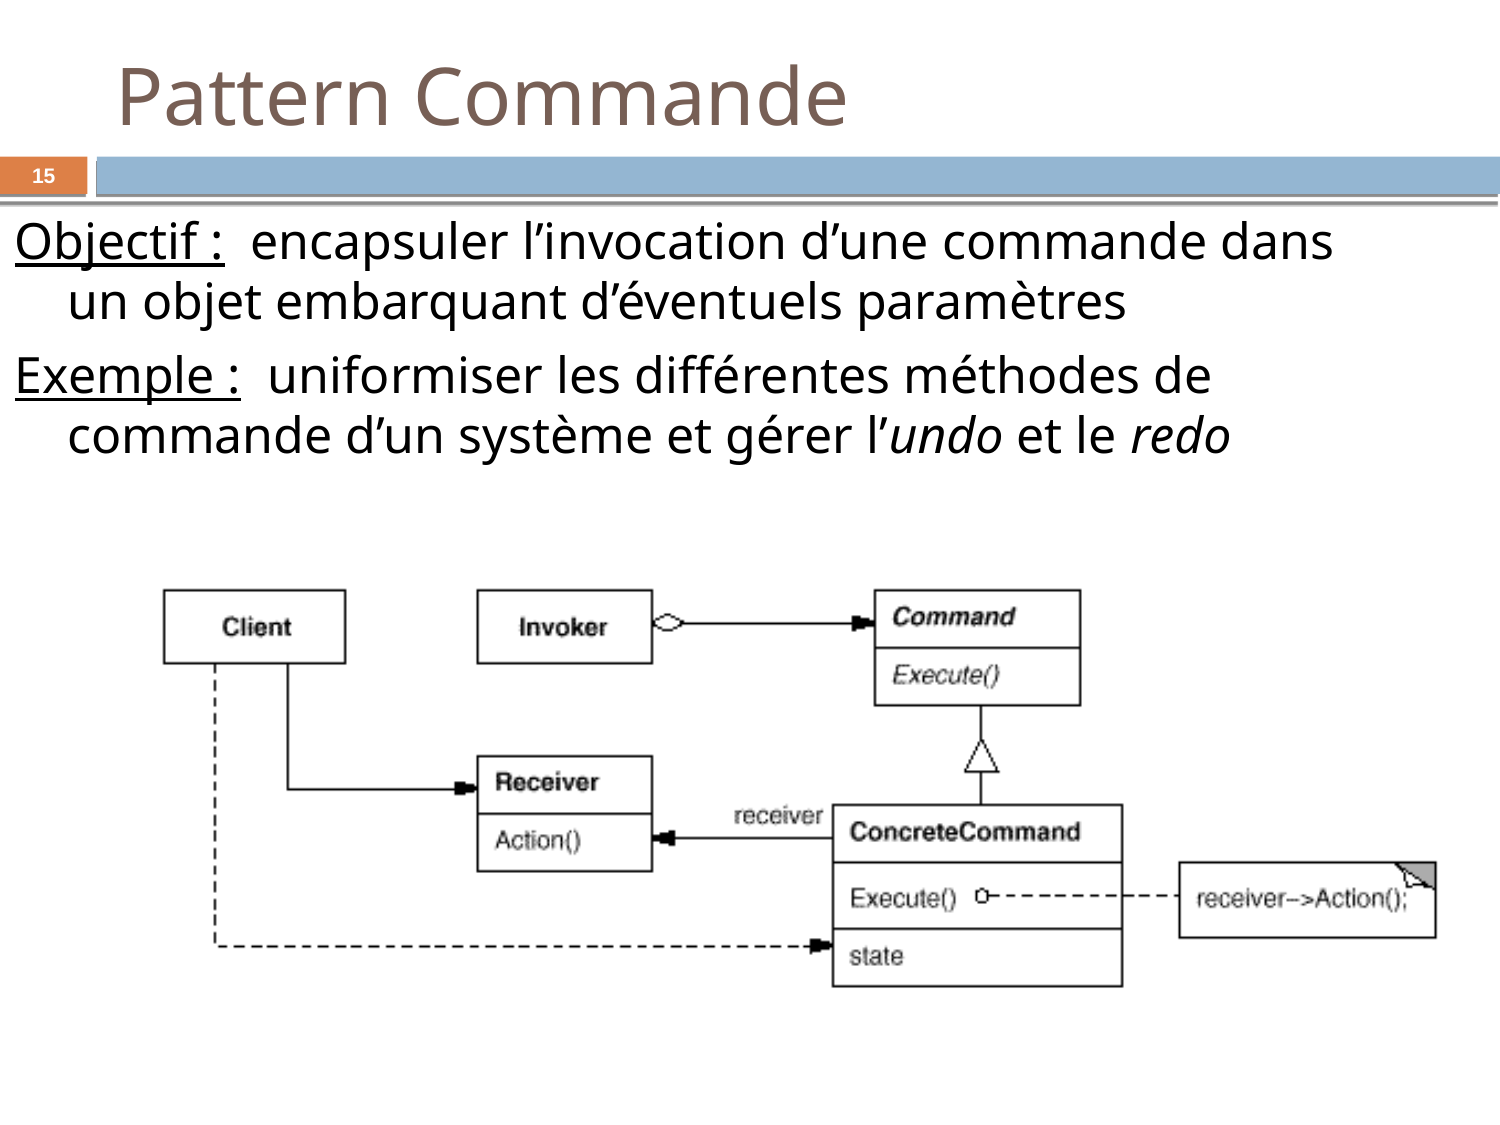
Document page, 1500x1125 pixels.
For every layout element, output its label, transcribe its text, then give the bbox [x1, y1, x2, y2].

list Objectif : encapsuler l’invocation d’une commande dans un objet embarquant d’éventuels paramètres Exemple : uniformiser les différentes méthodes de commande d’un système et gérer l’undo et le redo [0, 201, 1350, 532]
picture [135, 550, 1466, 1019]
slide_number <numéro> [0, 155, 88, 196]
title Pattern Commande [100, 37, 1438, 149]
